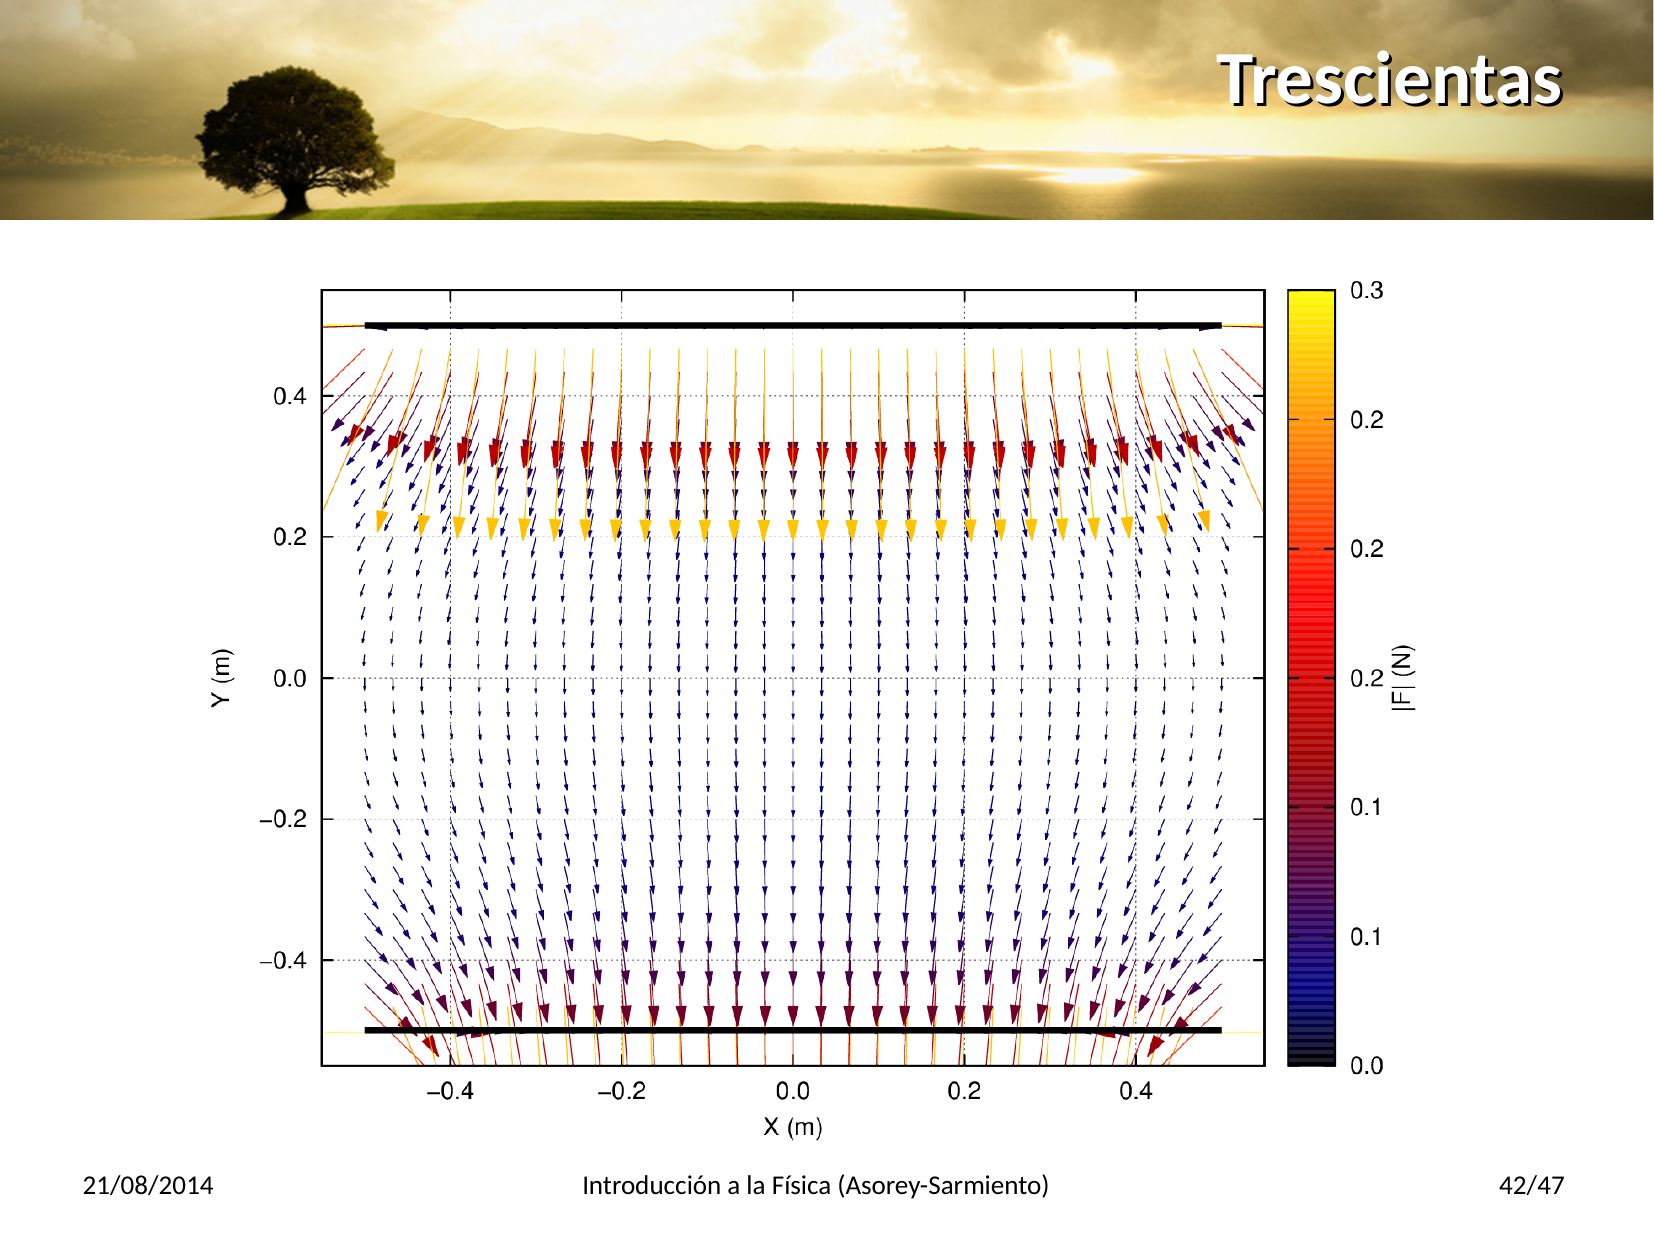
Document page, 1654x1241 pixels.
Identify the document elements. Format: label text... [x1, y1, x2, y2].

title Trescientas [75, 19, 1564, 151]
picture [201, 260, 1464, 1144]
picture [0, 0, 1654, 220]
